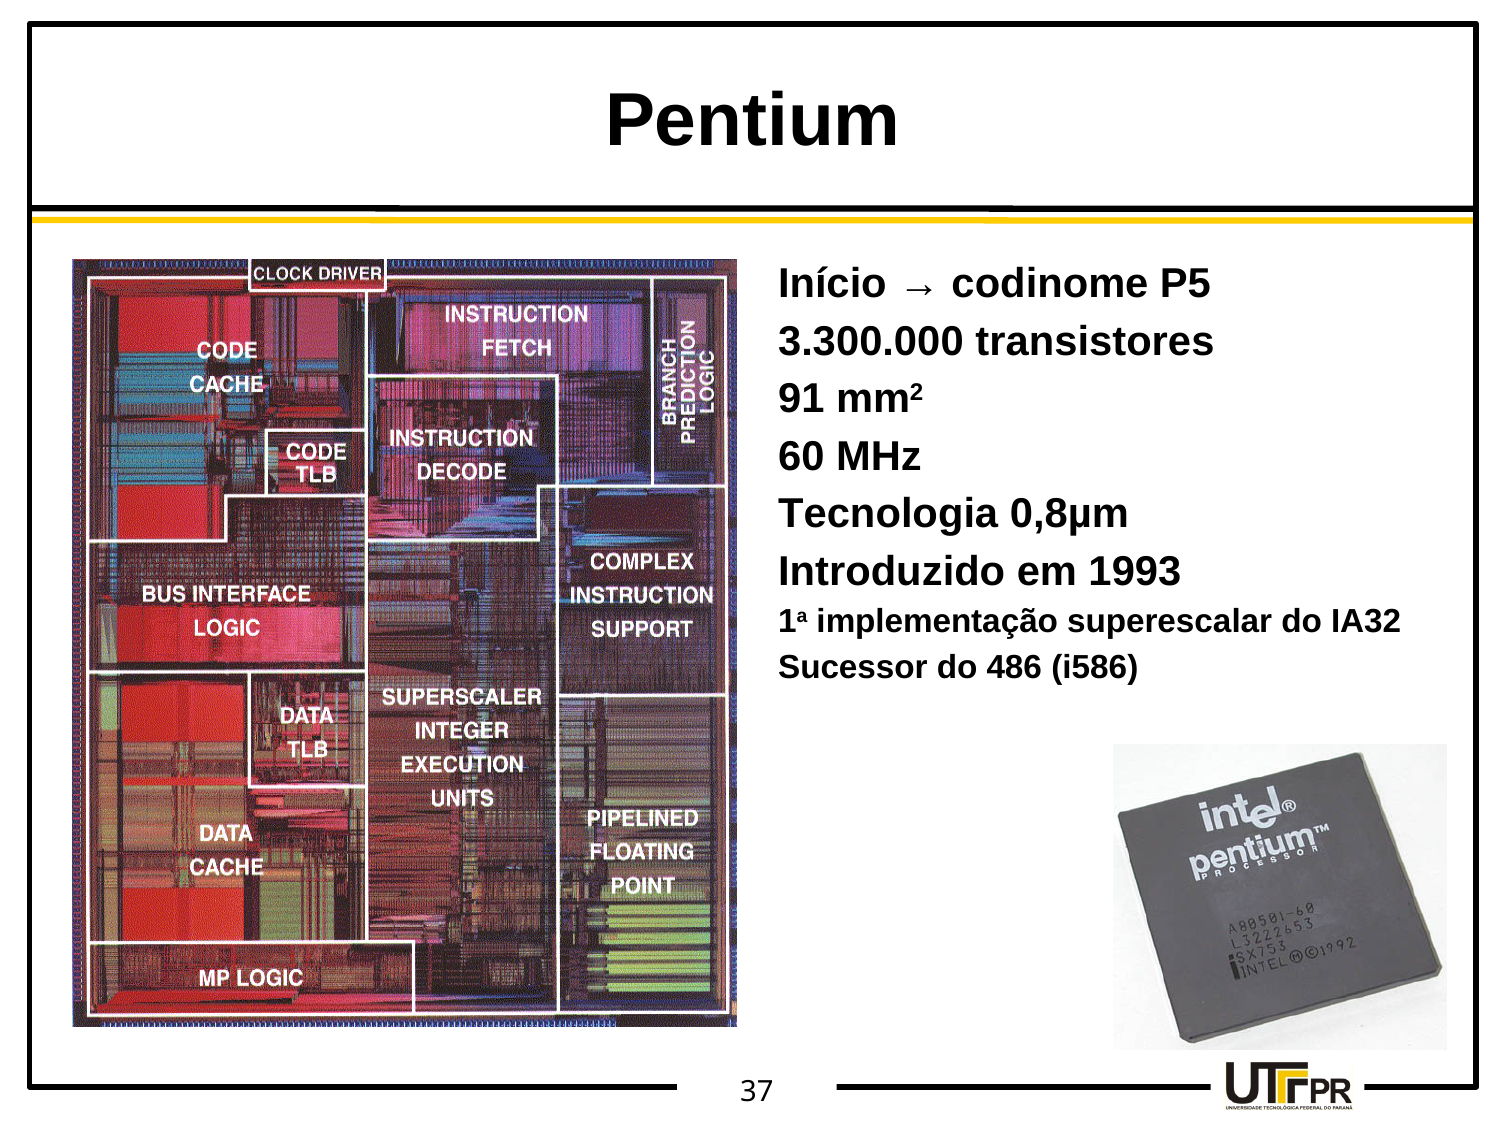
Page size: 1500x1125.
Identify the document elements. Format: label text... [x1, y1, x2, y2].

picture [1225, 1062, 1353, 1110]
title Pentium [29, 47, 1477, 196]
list Início → codinome P5 3.300.000 transistores 91 mm2 60 MHz Tecnologia 0,8µm Introduzido em 1993 1a implementação superescalar do IA32 Sucessor do 486 (i586) [763, 257, 1428, 1027]
picture [72, 259, 737, 1027]
picture [1113, 744, 1447, 1050]
